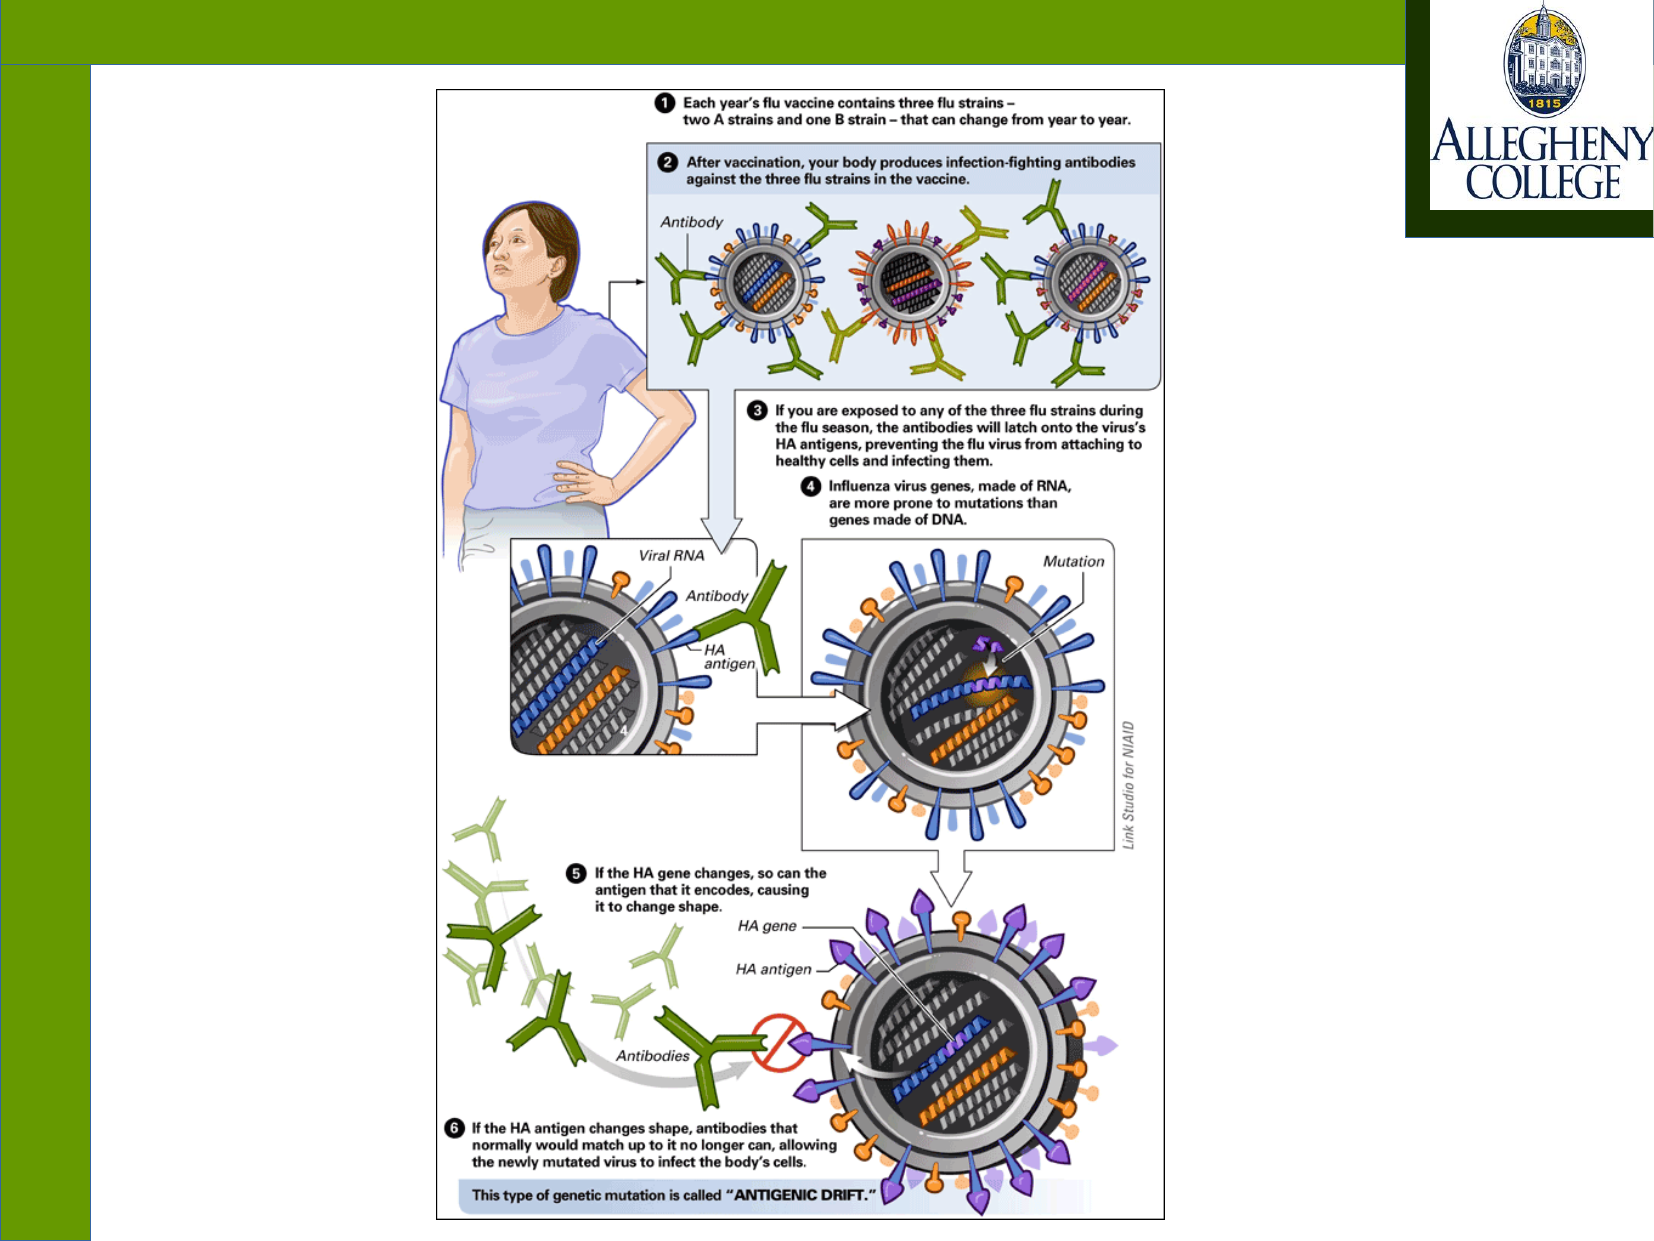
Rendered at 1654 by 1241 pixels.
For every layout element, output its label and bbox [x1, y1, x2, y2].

picture [436, 89, 1165, 1220]
picture [1430, 0, 1654, 210]
text_box [0, 0, 1654, 1241]
